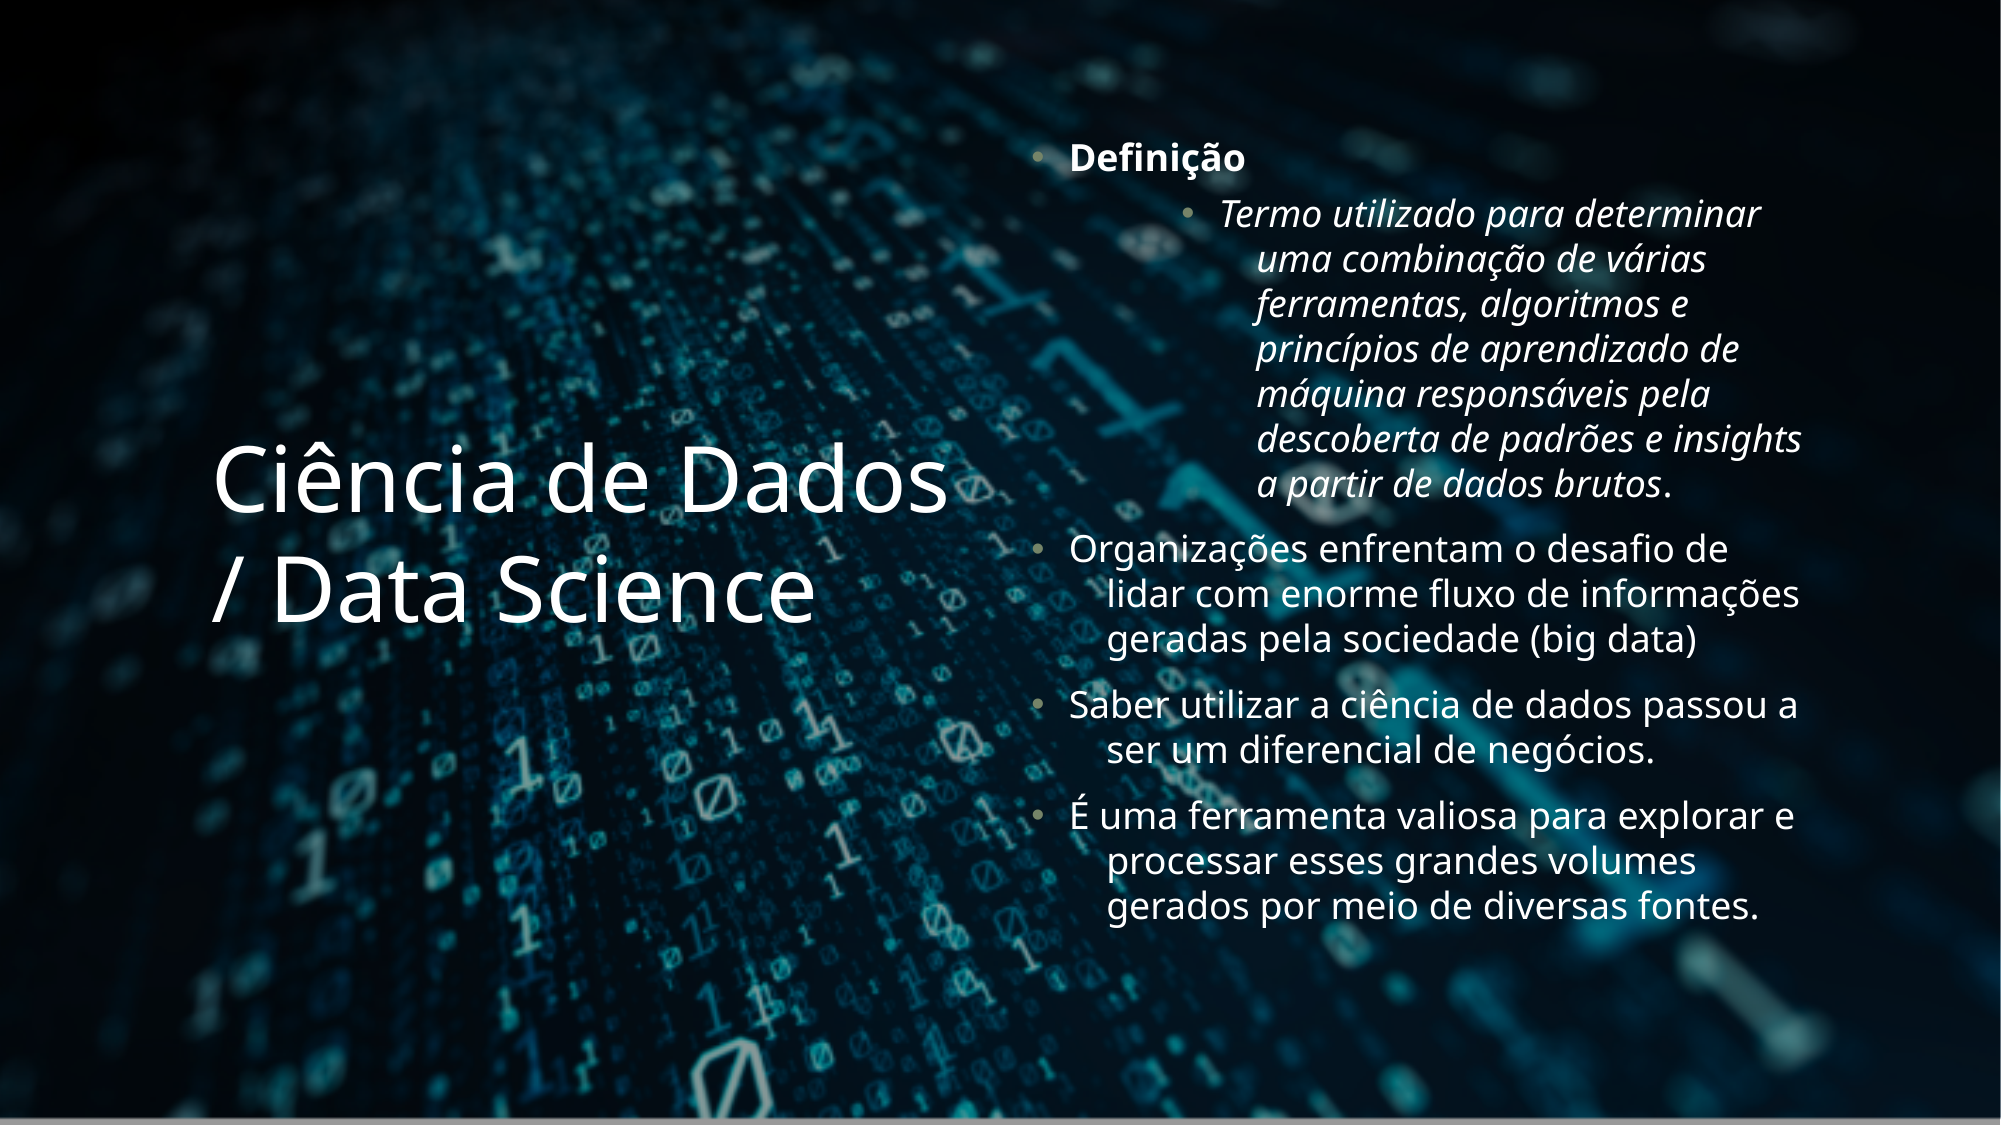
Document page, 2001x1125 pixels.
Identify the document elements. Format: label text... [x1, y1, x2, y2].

list Definição Termo utilizado para determinar uma combinação de várias ferramentas, algoritmos e princípios de aprendizado de máquina responsáveis pela descoberta de padrões e insights a partir de dados brutos. Organizações enfrentam o desafio de lidar com enorme fluxo de informações geradas pela sociedade (big data) Saber utilizar a ciência de dados passou a ser um diferencial de negócios. É uma ferramenta valiosa para explorar e processar esses grandes volumes gerados por meio de diversas fontes. [1016, 119, 1833, 943]
title Ciência de Dados / Data Science [196, 119, 984, 943]
picture [0, 0, 2000, 1125]
